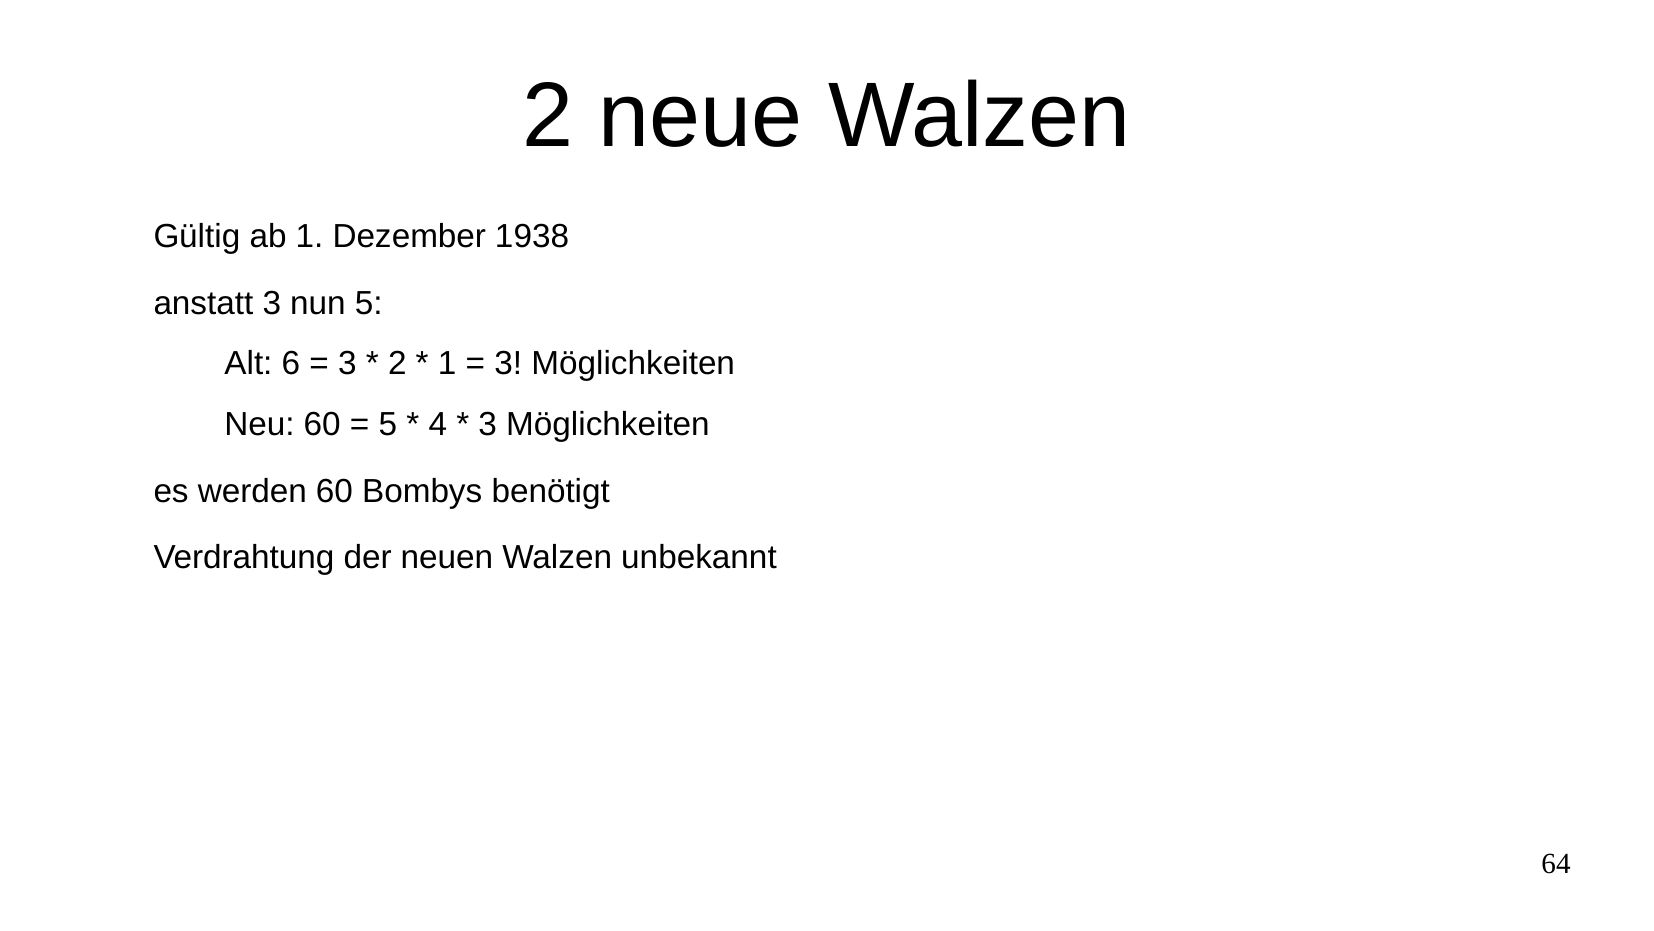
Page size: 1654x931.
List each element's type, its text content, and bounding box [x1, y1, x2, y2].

list Gültig ab 1. Dezember 1938 anstatt 3 nun 5: Alt: 6 = 3 * 2 * 1 = 3! Möglichkeiten Neu: 60 = 5 * 4 * 3 Möglichkeiten es werden 60 Bombys benötigt Verdrahtung der neuen Walzen unbekannt [82, 217, 1571, 758]
title 2 neue Walzen [82, 37, 1571, 193]
